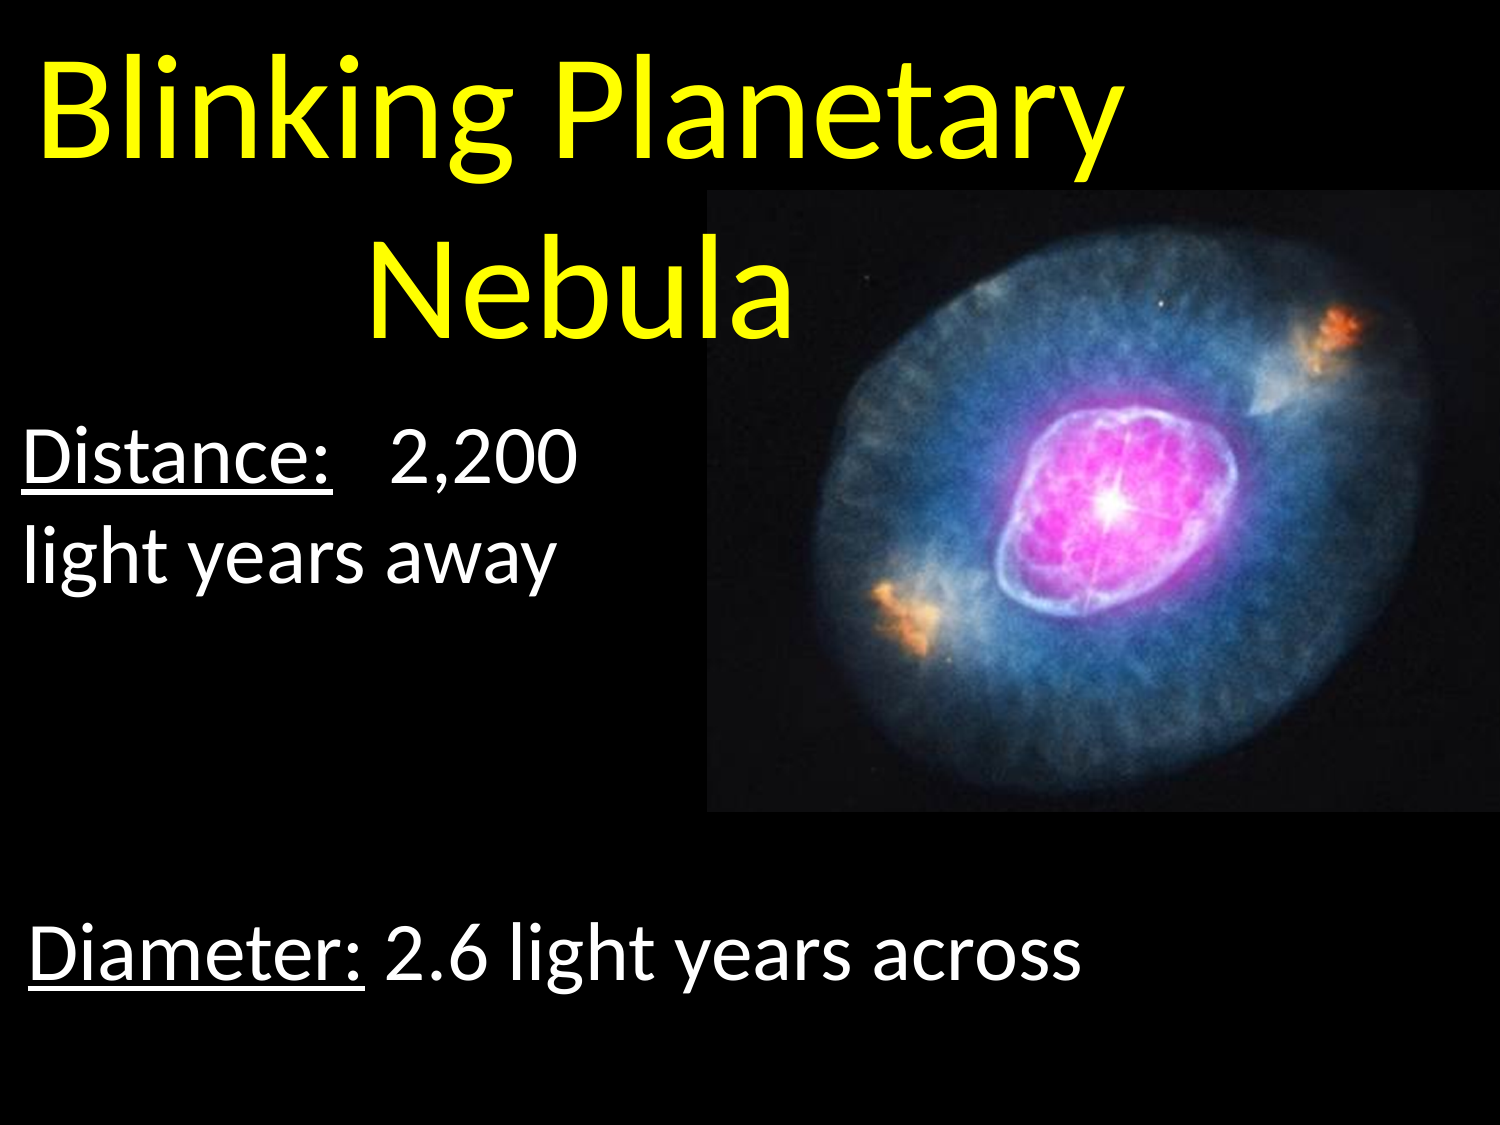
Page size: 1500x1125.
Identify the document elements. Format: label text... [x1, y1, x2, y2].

text_box Blinking Planetary Nebula [0, 1, 1163, 381]
text_box Distance: 2,200 light years away [6, 392, 775, 610]
text_box Diameter: 2.6 light years across [12, 889, 1471, 1006]
picture [707, 190, 1500, 812]
